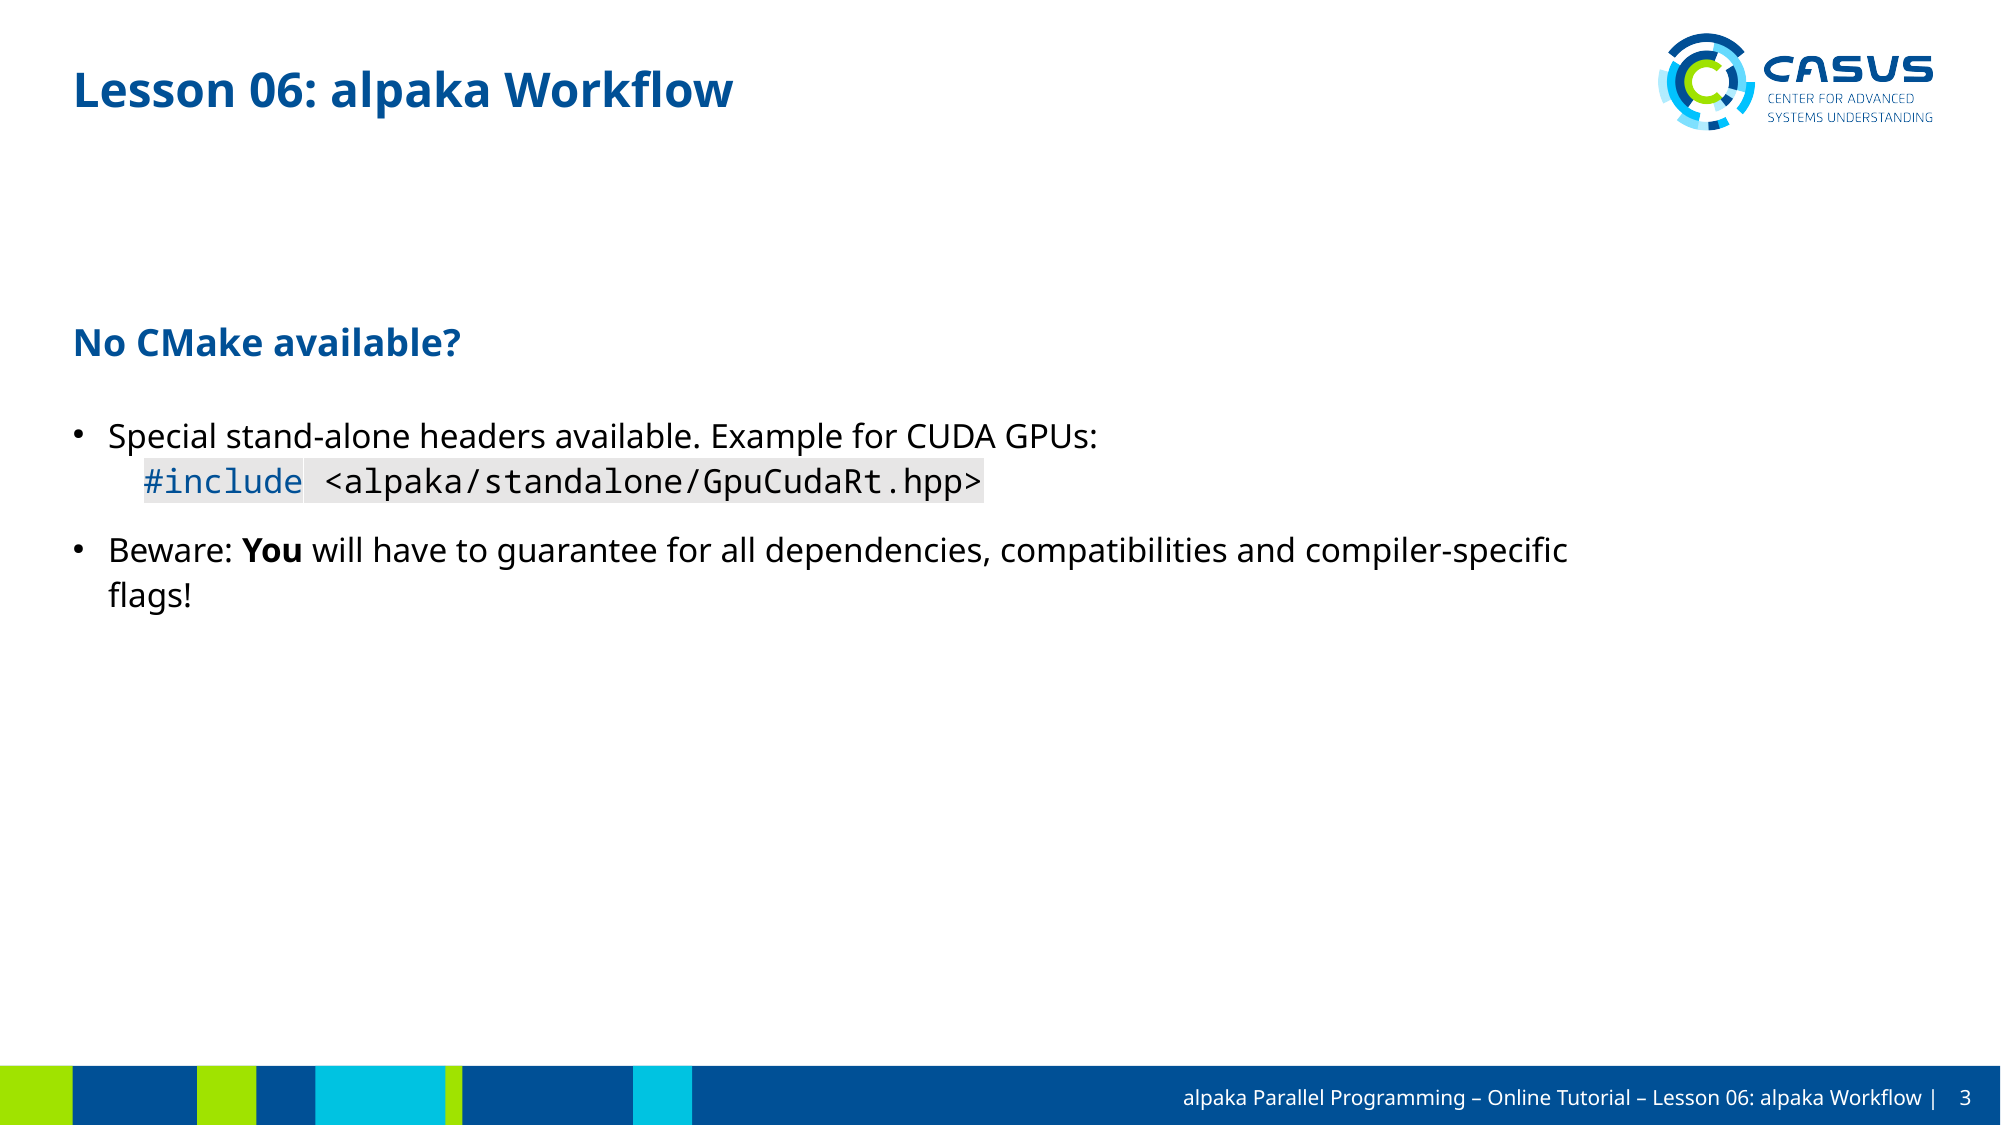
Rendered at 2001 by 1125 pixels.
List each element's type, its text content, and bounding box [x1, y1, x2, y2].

title Lesson 06: alpaka Workflow [72, 54, 1620, 123]
picture [1658, 33, 1933, 131]
list No CMake available? Special stand-alone headers available. Example for CUDA GPUs: #include <alpaka/standalone/GpuCudaRt.hpp> Beware: You will have to guarantee for all dependencies, compatibilities and compiler-specific flags! [72, 316, 1620, 979]
